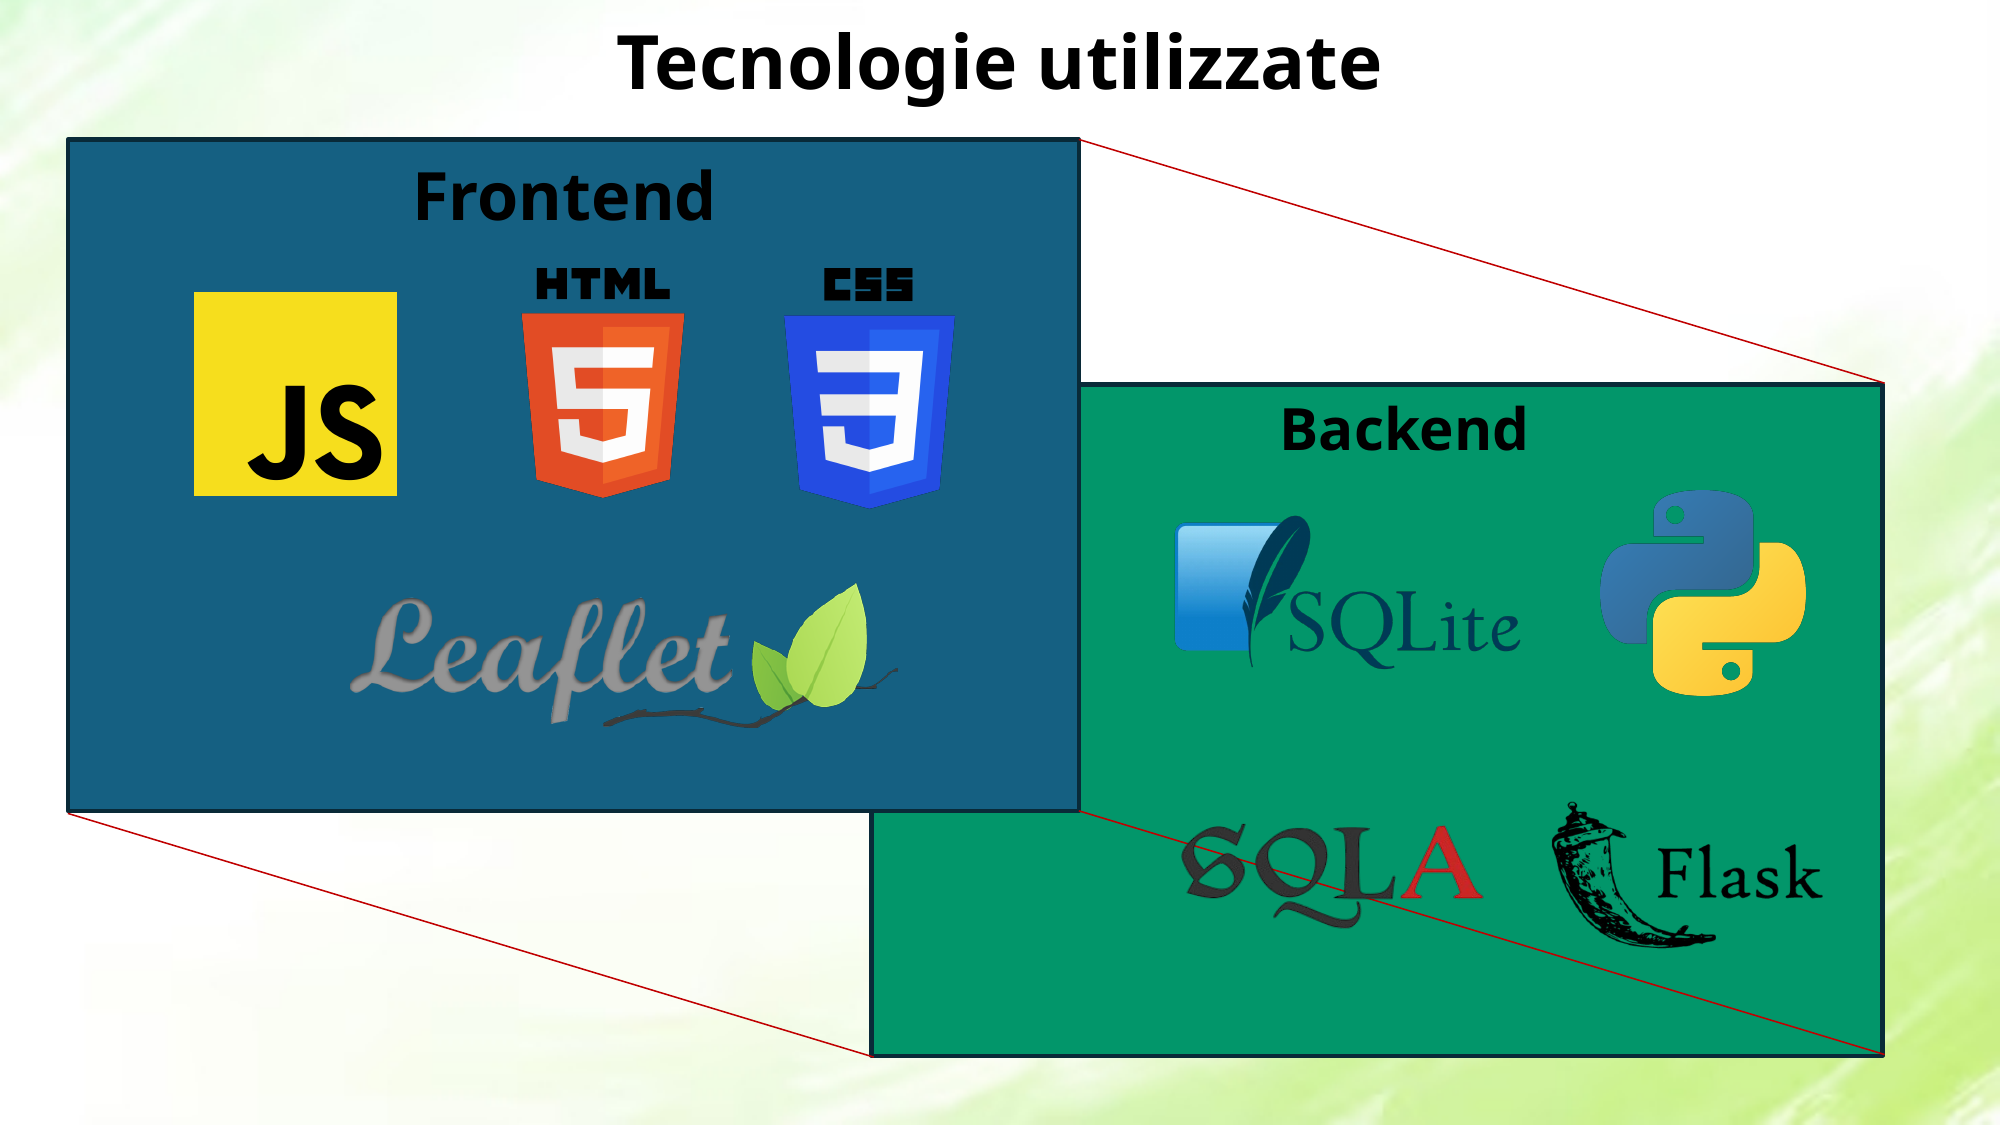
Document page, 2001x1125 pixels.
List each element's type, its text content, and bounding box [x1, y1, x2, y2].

text_box Tecnologie utilizzate [494, 7, 1506, 113]
picture [0, 0, 2000, 1125]
text_box Frontend [59, 146, 1071, 242]
text_box [67, 139, 1883, 1056]
text_box Backend [899, 384, 1911, 470]
